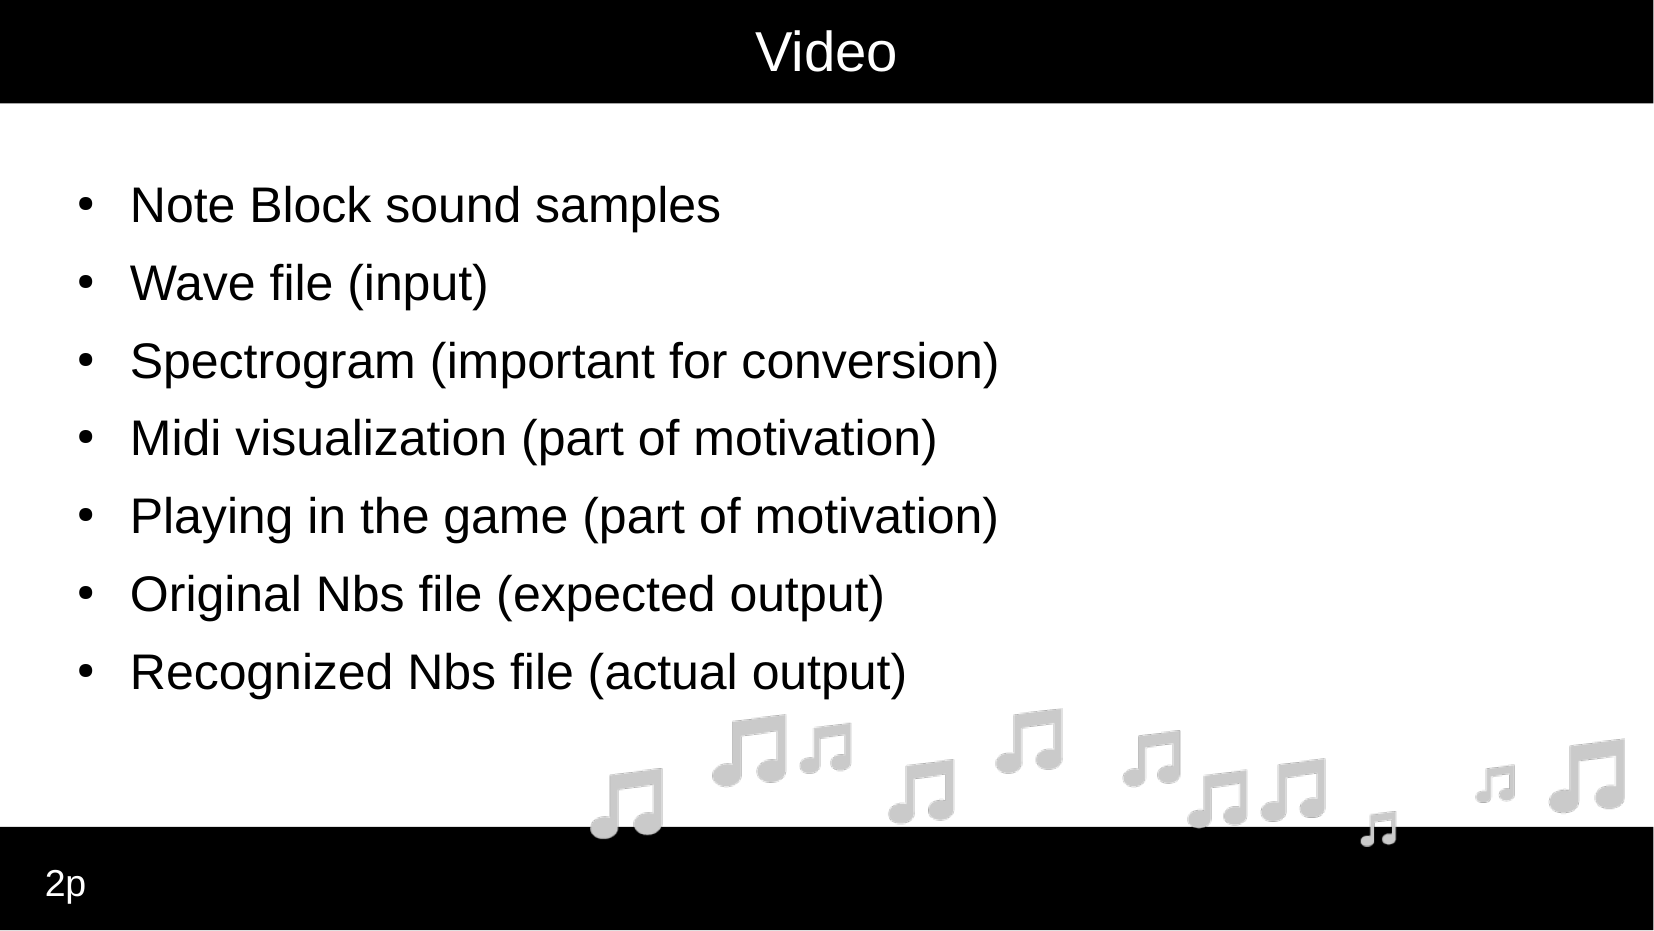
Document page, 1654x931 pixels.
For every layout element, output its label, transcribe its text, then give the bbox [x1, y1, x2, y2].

text_box 2p [30, 855, 106, 912]
list Note Block sound samples Wave file (input) Spectrogram (important for conversion) Midi visualization (part of motivation) Playing in the game (part of motivation) Original Nbs file (expected output) Recognized Nbs file (actual output) [59, 177, 1595, 768]
title Video [59, 6, 1595, 98]
